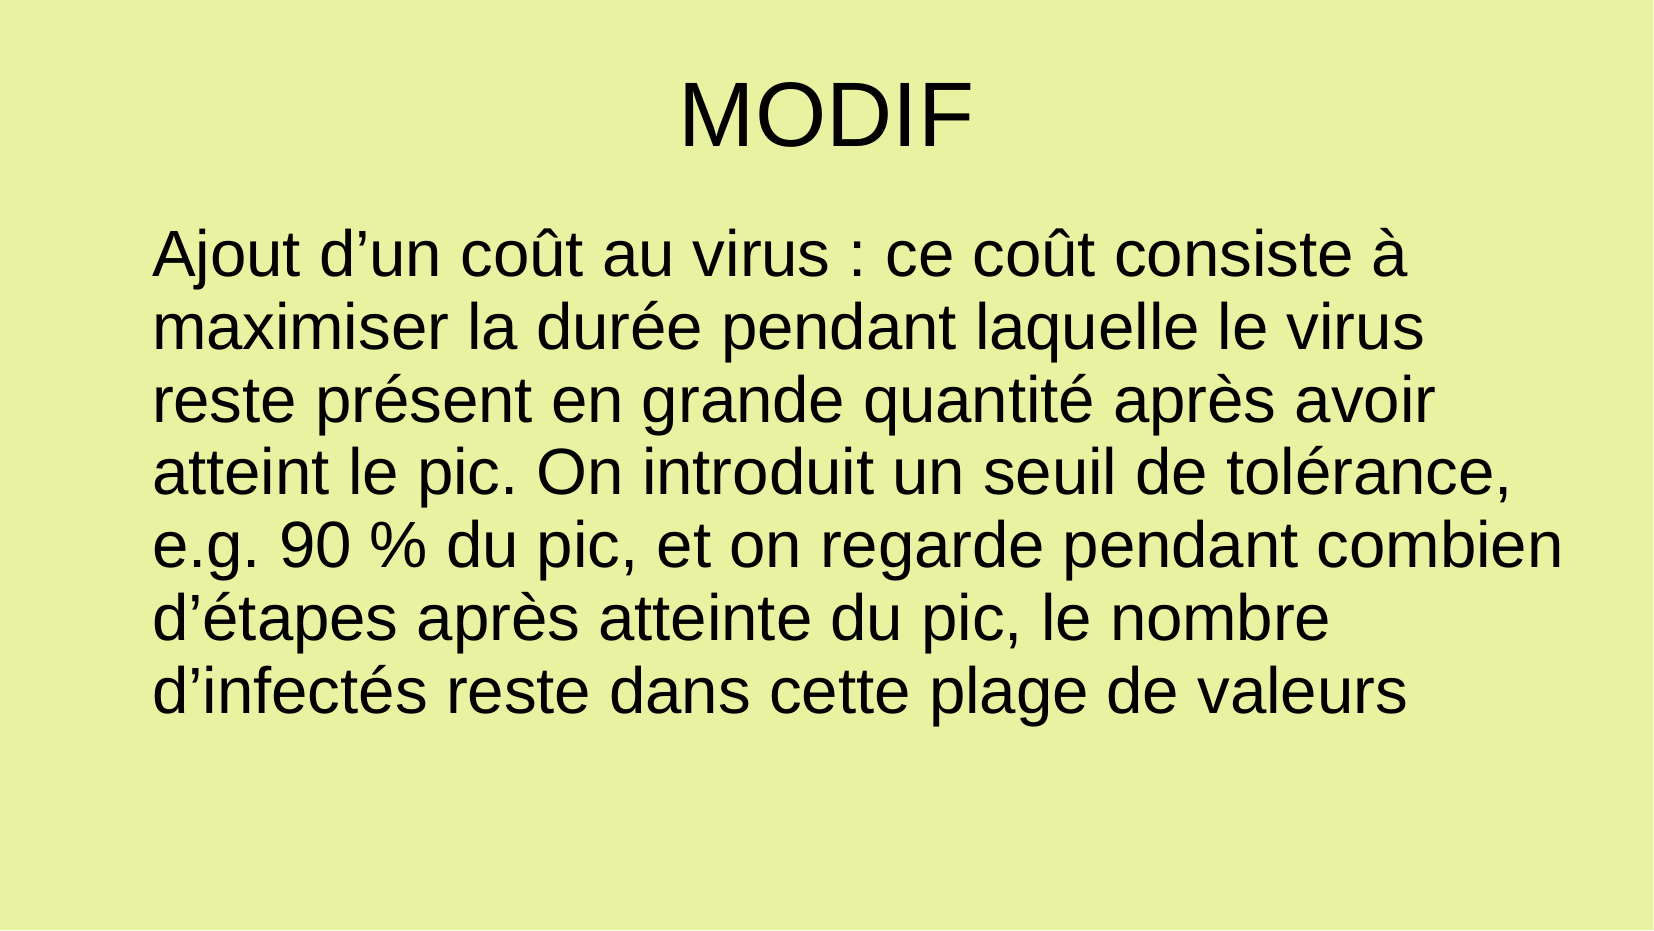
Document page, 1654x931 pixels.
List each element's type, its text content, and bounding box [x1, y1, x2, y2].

list Ajout d’un coût au virus : ce coût consiste à maximiser la durée pendant laquelle le virus reste présent en grande quantité après avoir atteint le pic. On introduit un seuil de tolérance, e.g. 90 % du pic, et on regarde pendant combien d’étapes après atteinte du pic, le nombre d’infectés reste dans cette plage de valeurs [82, 217, 1571, 758]
title MODIF [82, 37, 1571, 193]
